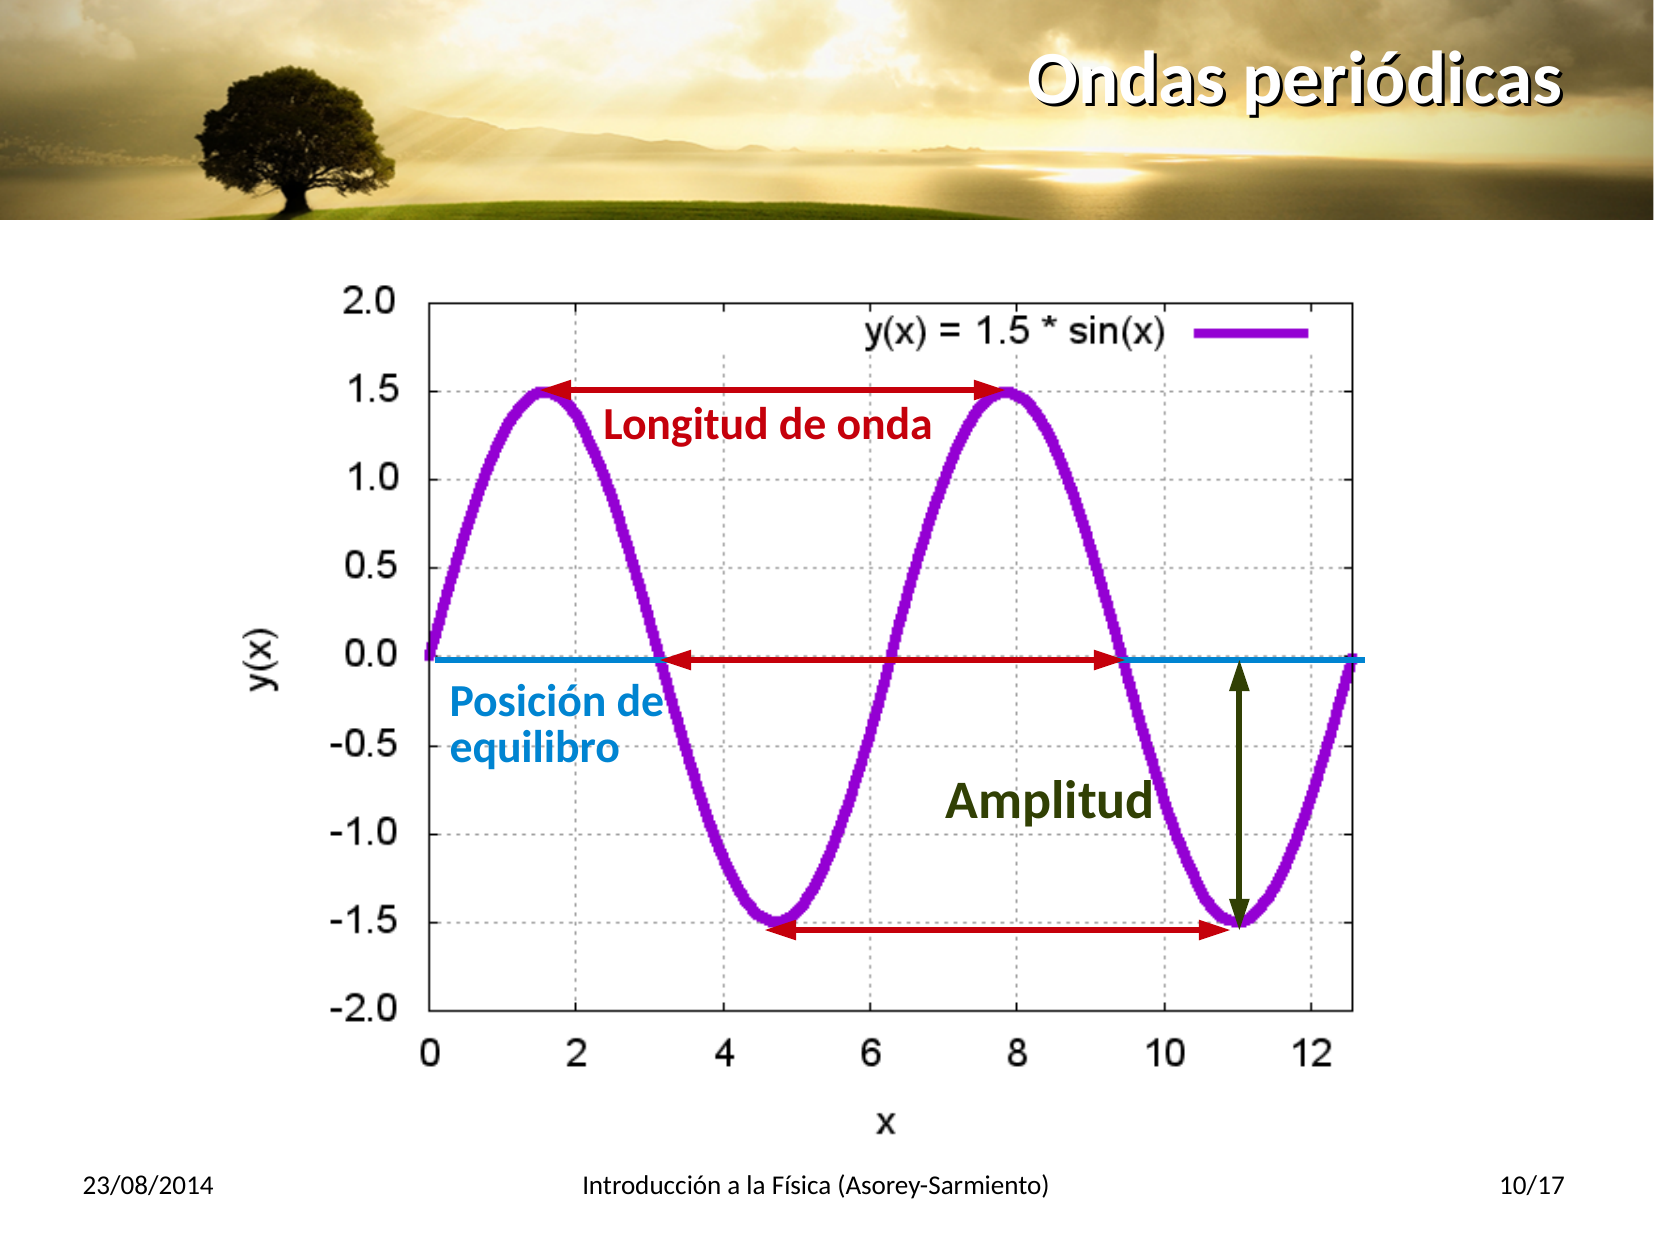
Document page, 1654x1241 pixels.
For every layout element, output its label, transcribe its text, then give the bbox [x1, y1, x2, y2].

title Ondas periódicas [75, 19, 1564, 151]
text_box Longitud de onda [588, 397, 949, 459]
text_box Posición de equilibro [434, 675, 680, 782]
picture [0, 0, 1654, 220]
picture [226, 254, 1427, 1156]
text_box Amplitud [930, 770, 1171, 841]
